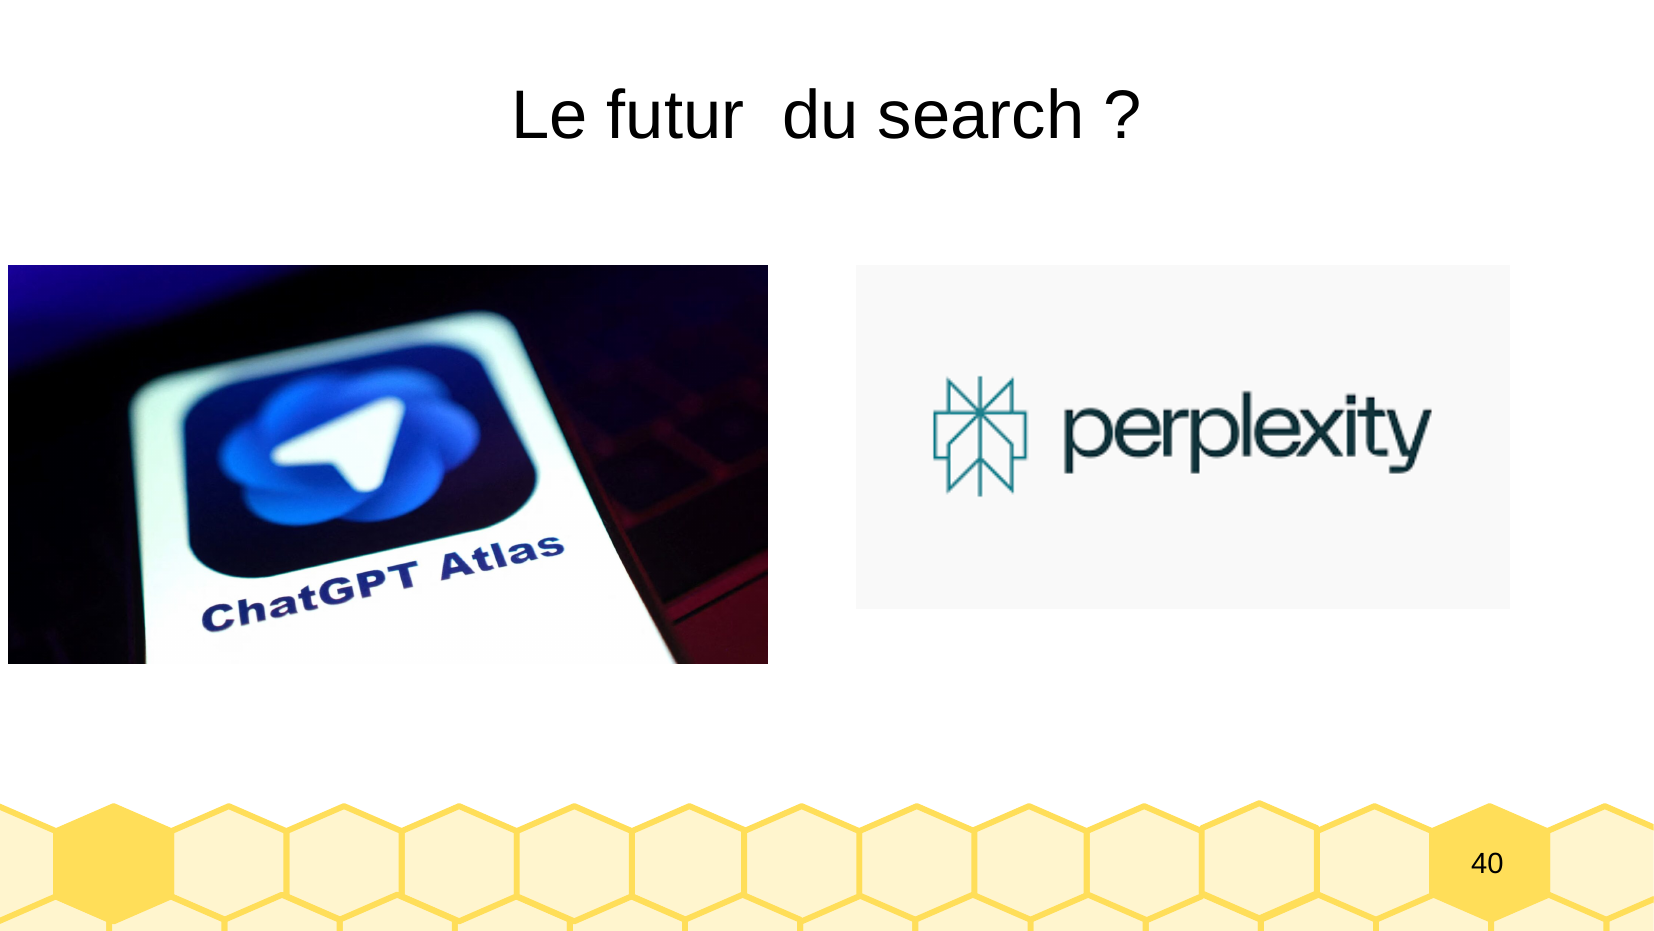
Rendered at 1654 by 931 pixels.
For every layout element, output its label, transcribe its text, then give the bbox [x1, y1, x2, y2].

picture [8, 265, 768, 665]
title Le futur du search ? [82, 37, 1571, 193]
picture [856, 265, 1510, 609]
